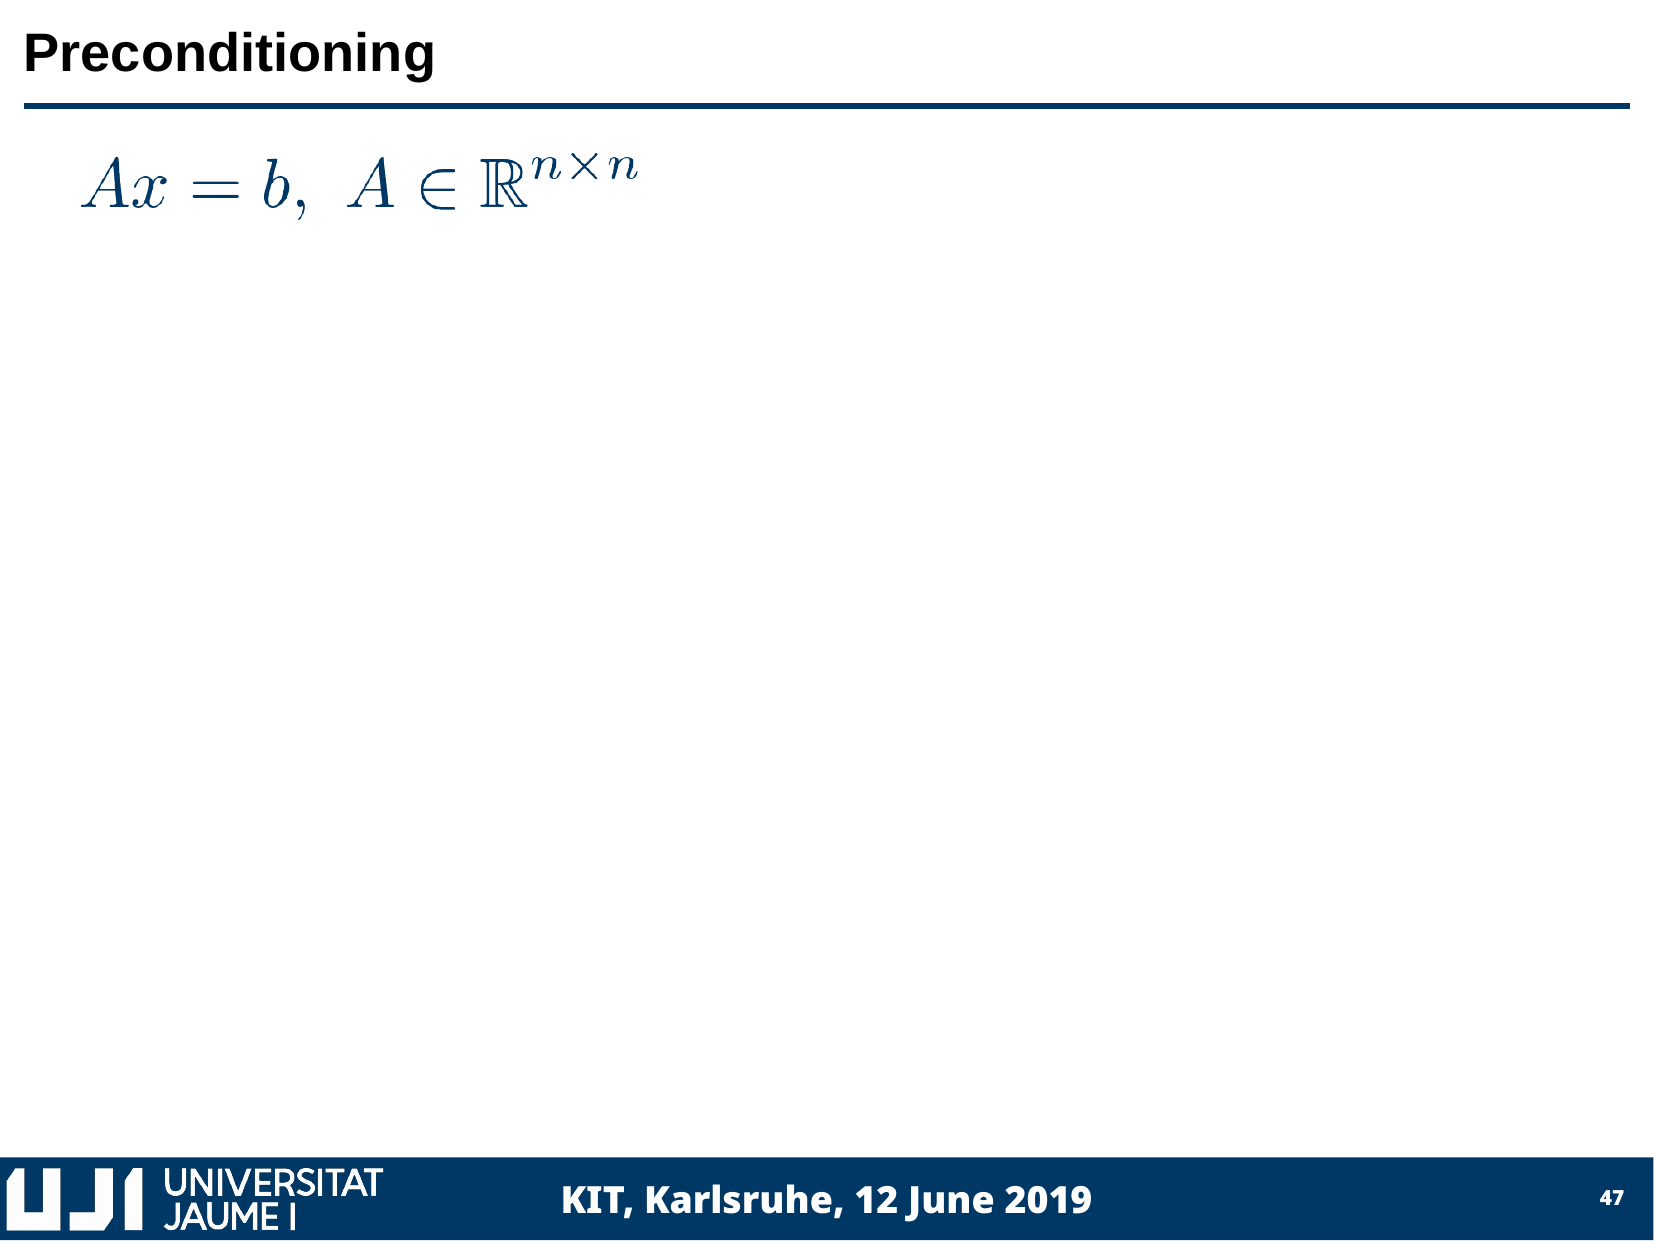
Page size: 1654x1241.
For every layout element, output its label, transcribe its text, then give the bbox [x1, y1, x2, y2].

picture [81, 153, 638, 220]
picture [0, 1158, 390, 1241]
title Preconditioning [23, 0, 1630, 107]
